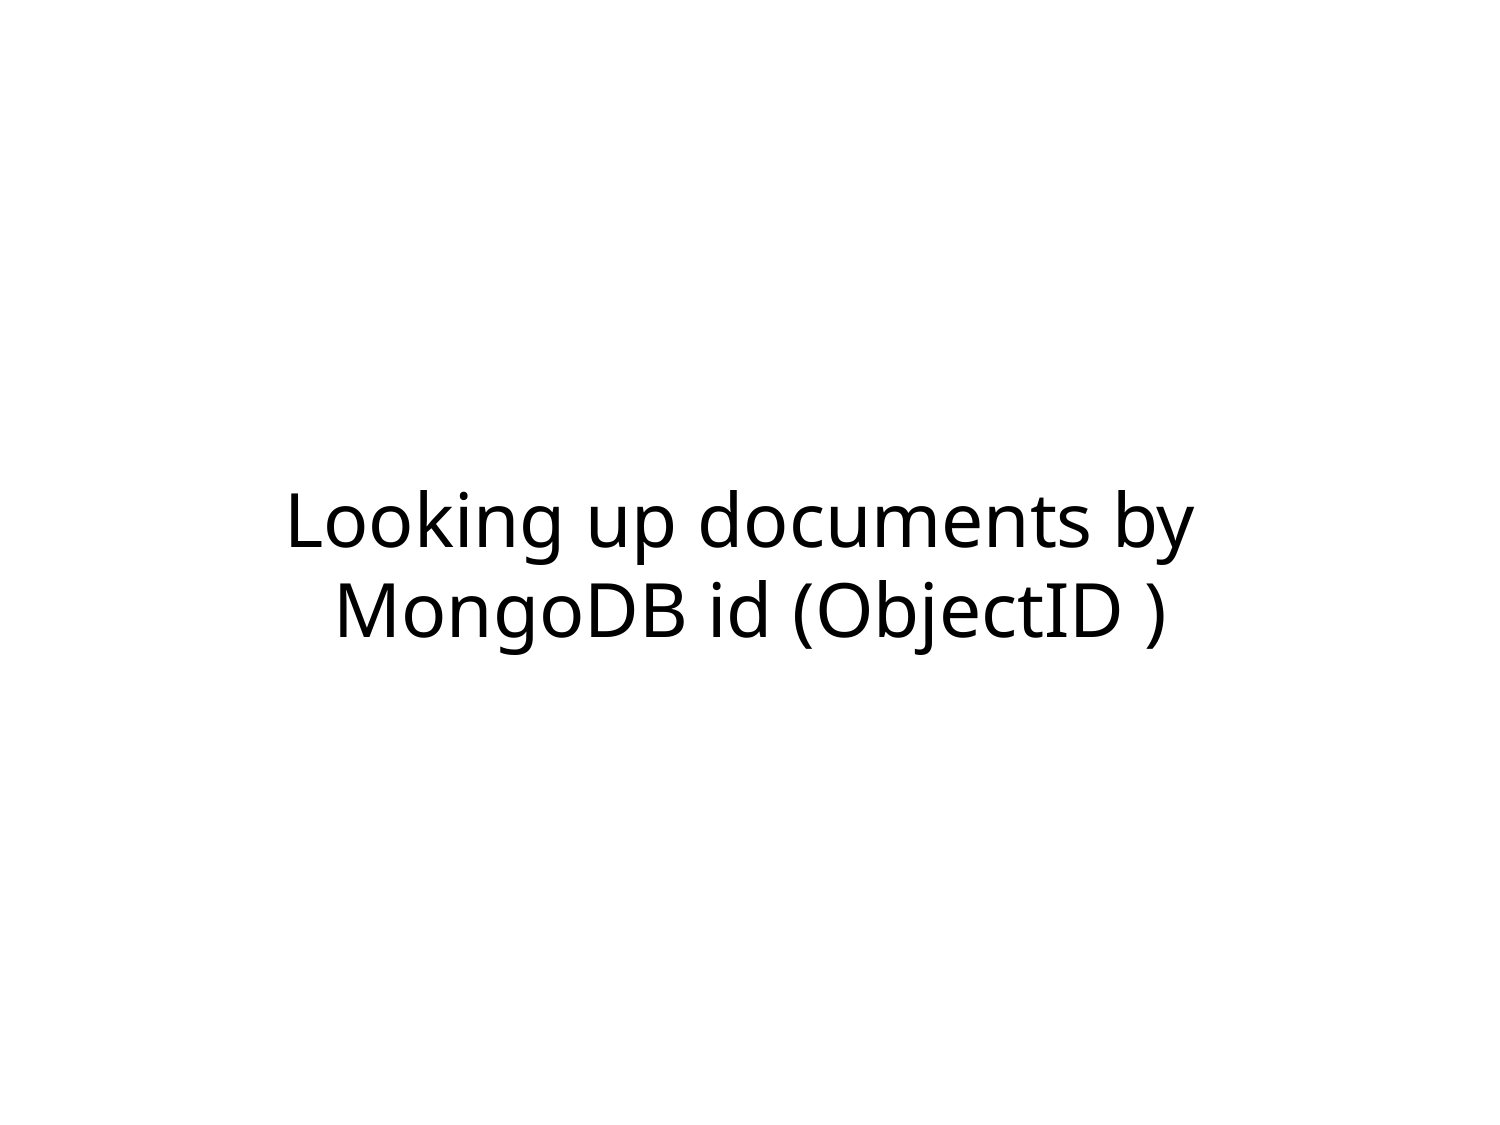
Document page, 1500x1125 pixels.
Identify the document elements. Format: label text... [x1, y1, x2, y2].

title Looking up documents by MongoDB id (ObjectID ) [51, 470, 1449, 655]
